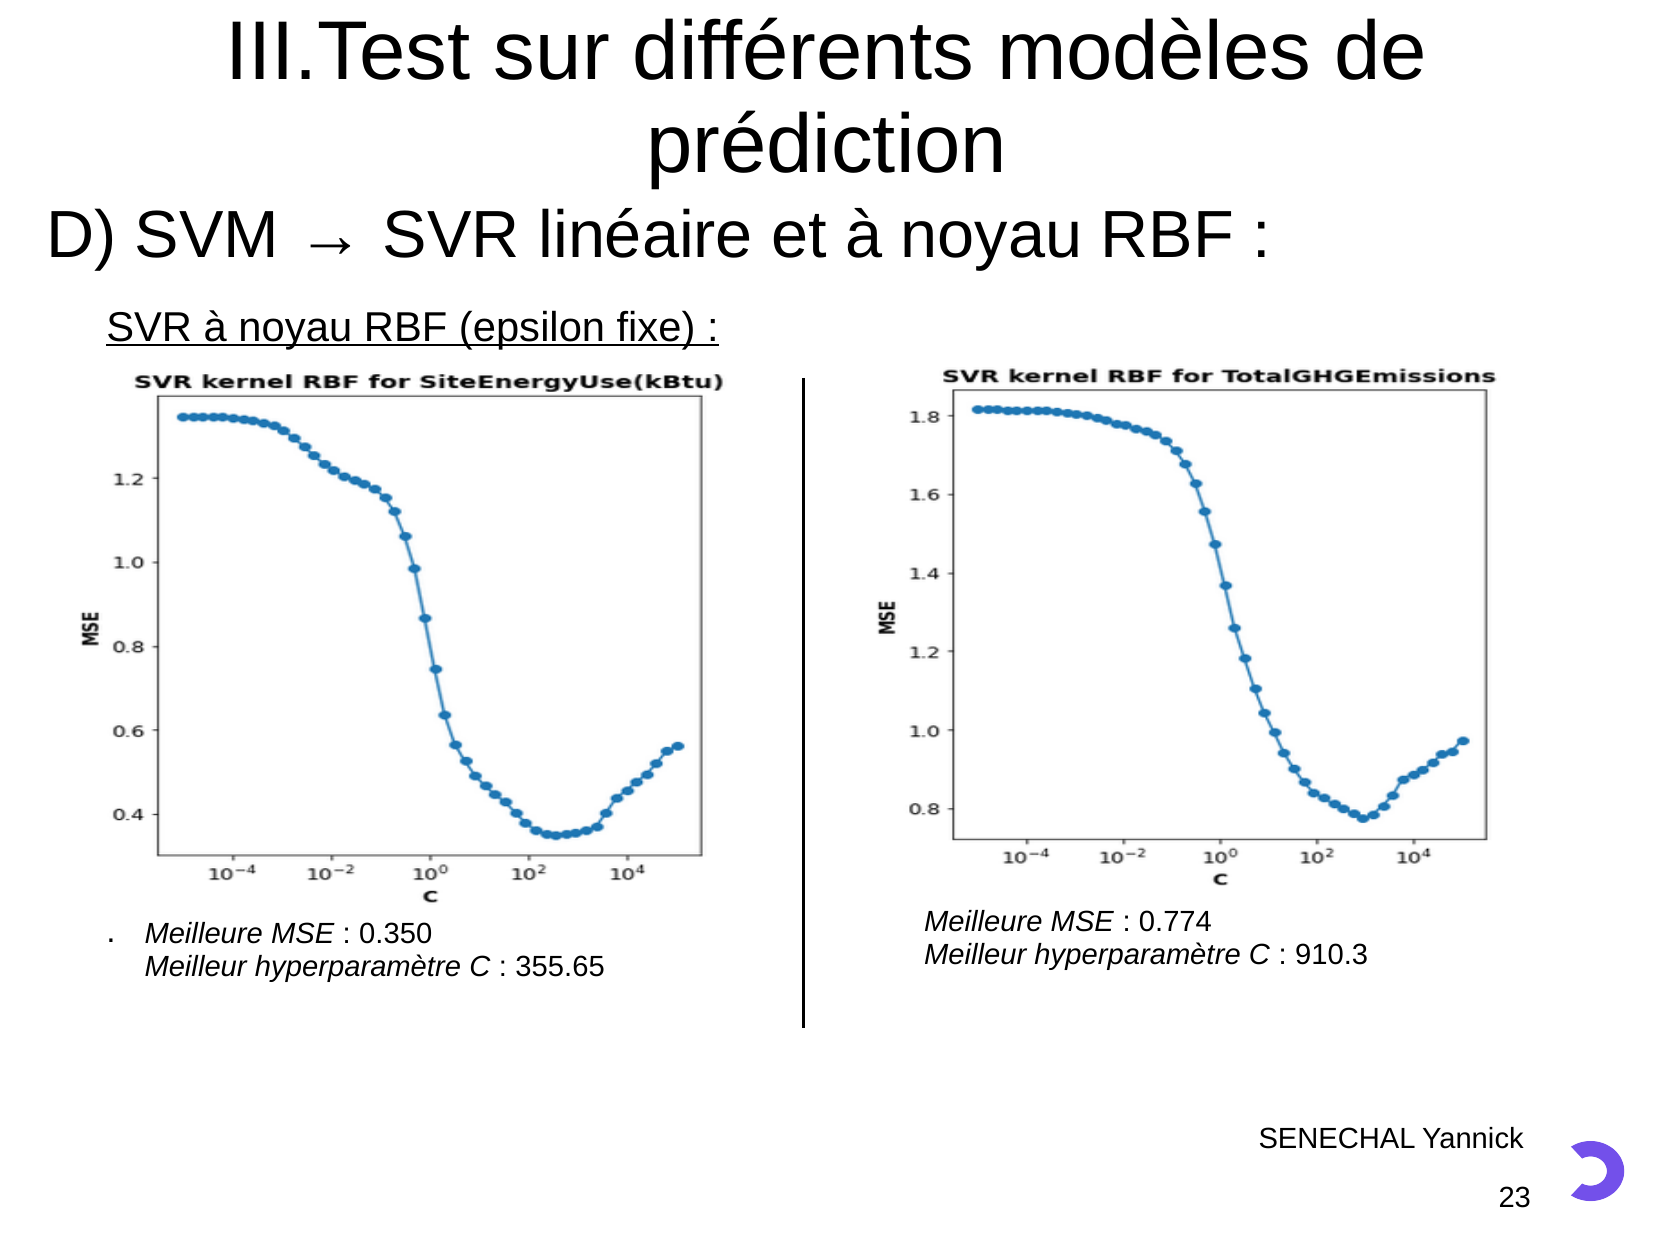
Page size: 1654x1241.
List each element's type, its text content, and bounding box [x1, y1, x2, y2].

picture [79, 368, 745, 910]
picture [874, 366, 1529, 886]
title III.Test sur différents modèles de prédiction [82, 0, 1571, 201]
text_box Meilleure MSE : 0.350 Meilleur hyperparamètre C : 355.65 [129, 909, 804, 1063]
list D) SVM → SVR linéaire et à noyau RBF : [0, 197, 1464, 1016]
list SVR à noyau RBF (epsilon fixe) : . [35, 303, 1524, 1241]
text_box Meilleure MSE : 0.774 Meilleur hyperparamètre C : 910.3 [909, 897, 1583, 1052]
picture [1539, 1125, 1642, 1217]
